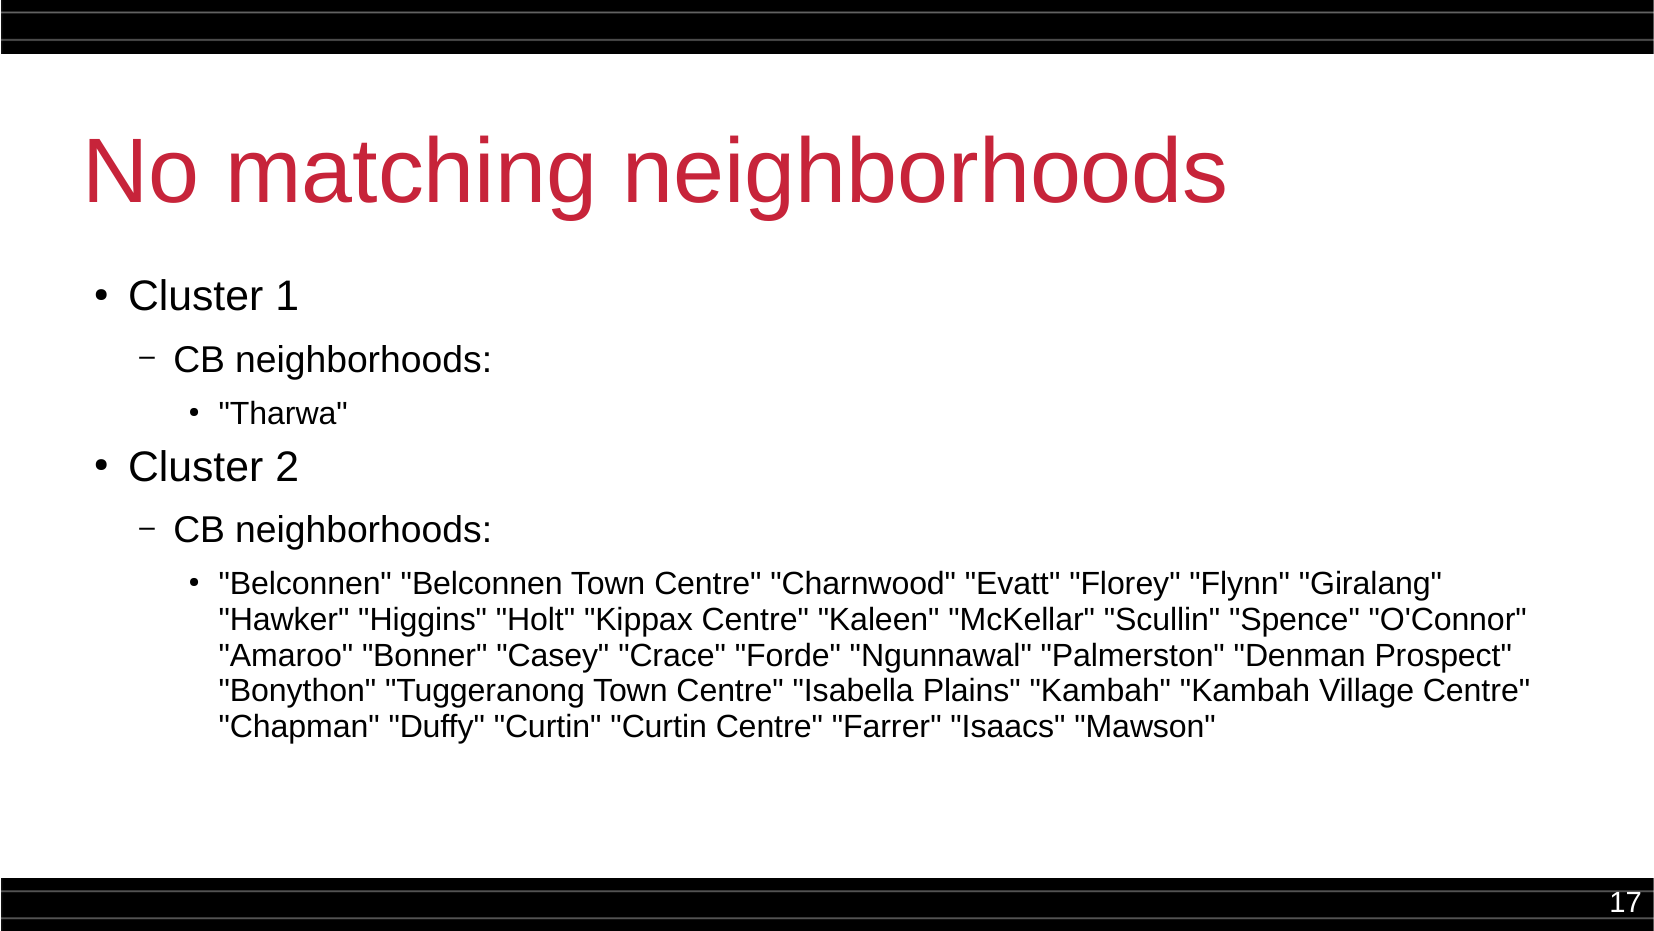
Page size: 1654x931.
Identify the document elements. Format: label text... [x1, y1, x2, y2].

picture [1, 878, 1654, 931]
picture [1, 0, 1654, 54]
title No matching neighborhoods [82, 92, 1571, 249]
list Cluster 1 CB neighborhoods: "Tharwa" Cluster 2 CB neighborhoods: "Belconnen" "Belconnen Town Centre" "Charnwood" "Evatt" "Florey" "Flynn" "Giralang" "Hawker" "Higgins" "Holt" "Kippax Centre" "Kaleen" "McKellar" "Scullin" "Spence" "O'Connor" "Amaroo" "Bonner" "Casey" "Crace" "Forde" "Ngunnawal" "Palmerston" "Denman Prospect" "Bonython" "Tuggeranong Town Centre" "Isabella Plains" "Kambah" "Kambah Village Centre" "Chapman" "Duffy" "Curtin" "Curtin Centre" "Farrer" "Isaacs" "Mawson" [82, 271, 1571, 758]
